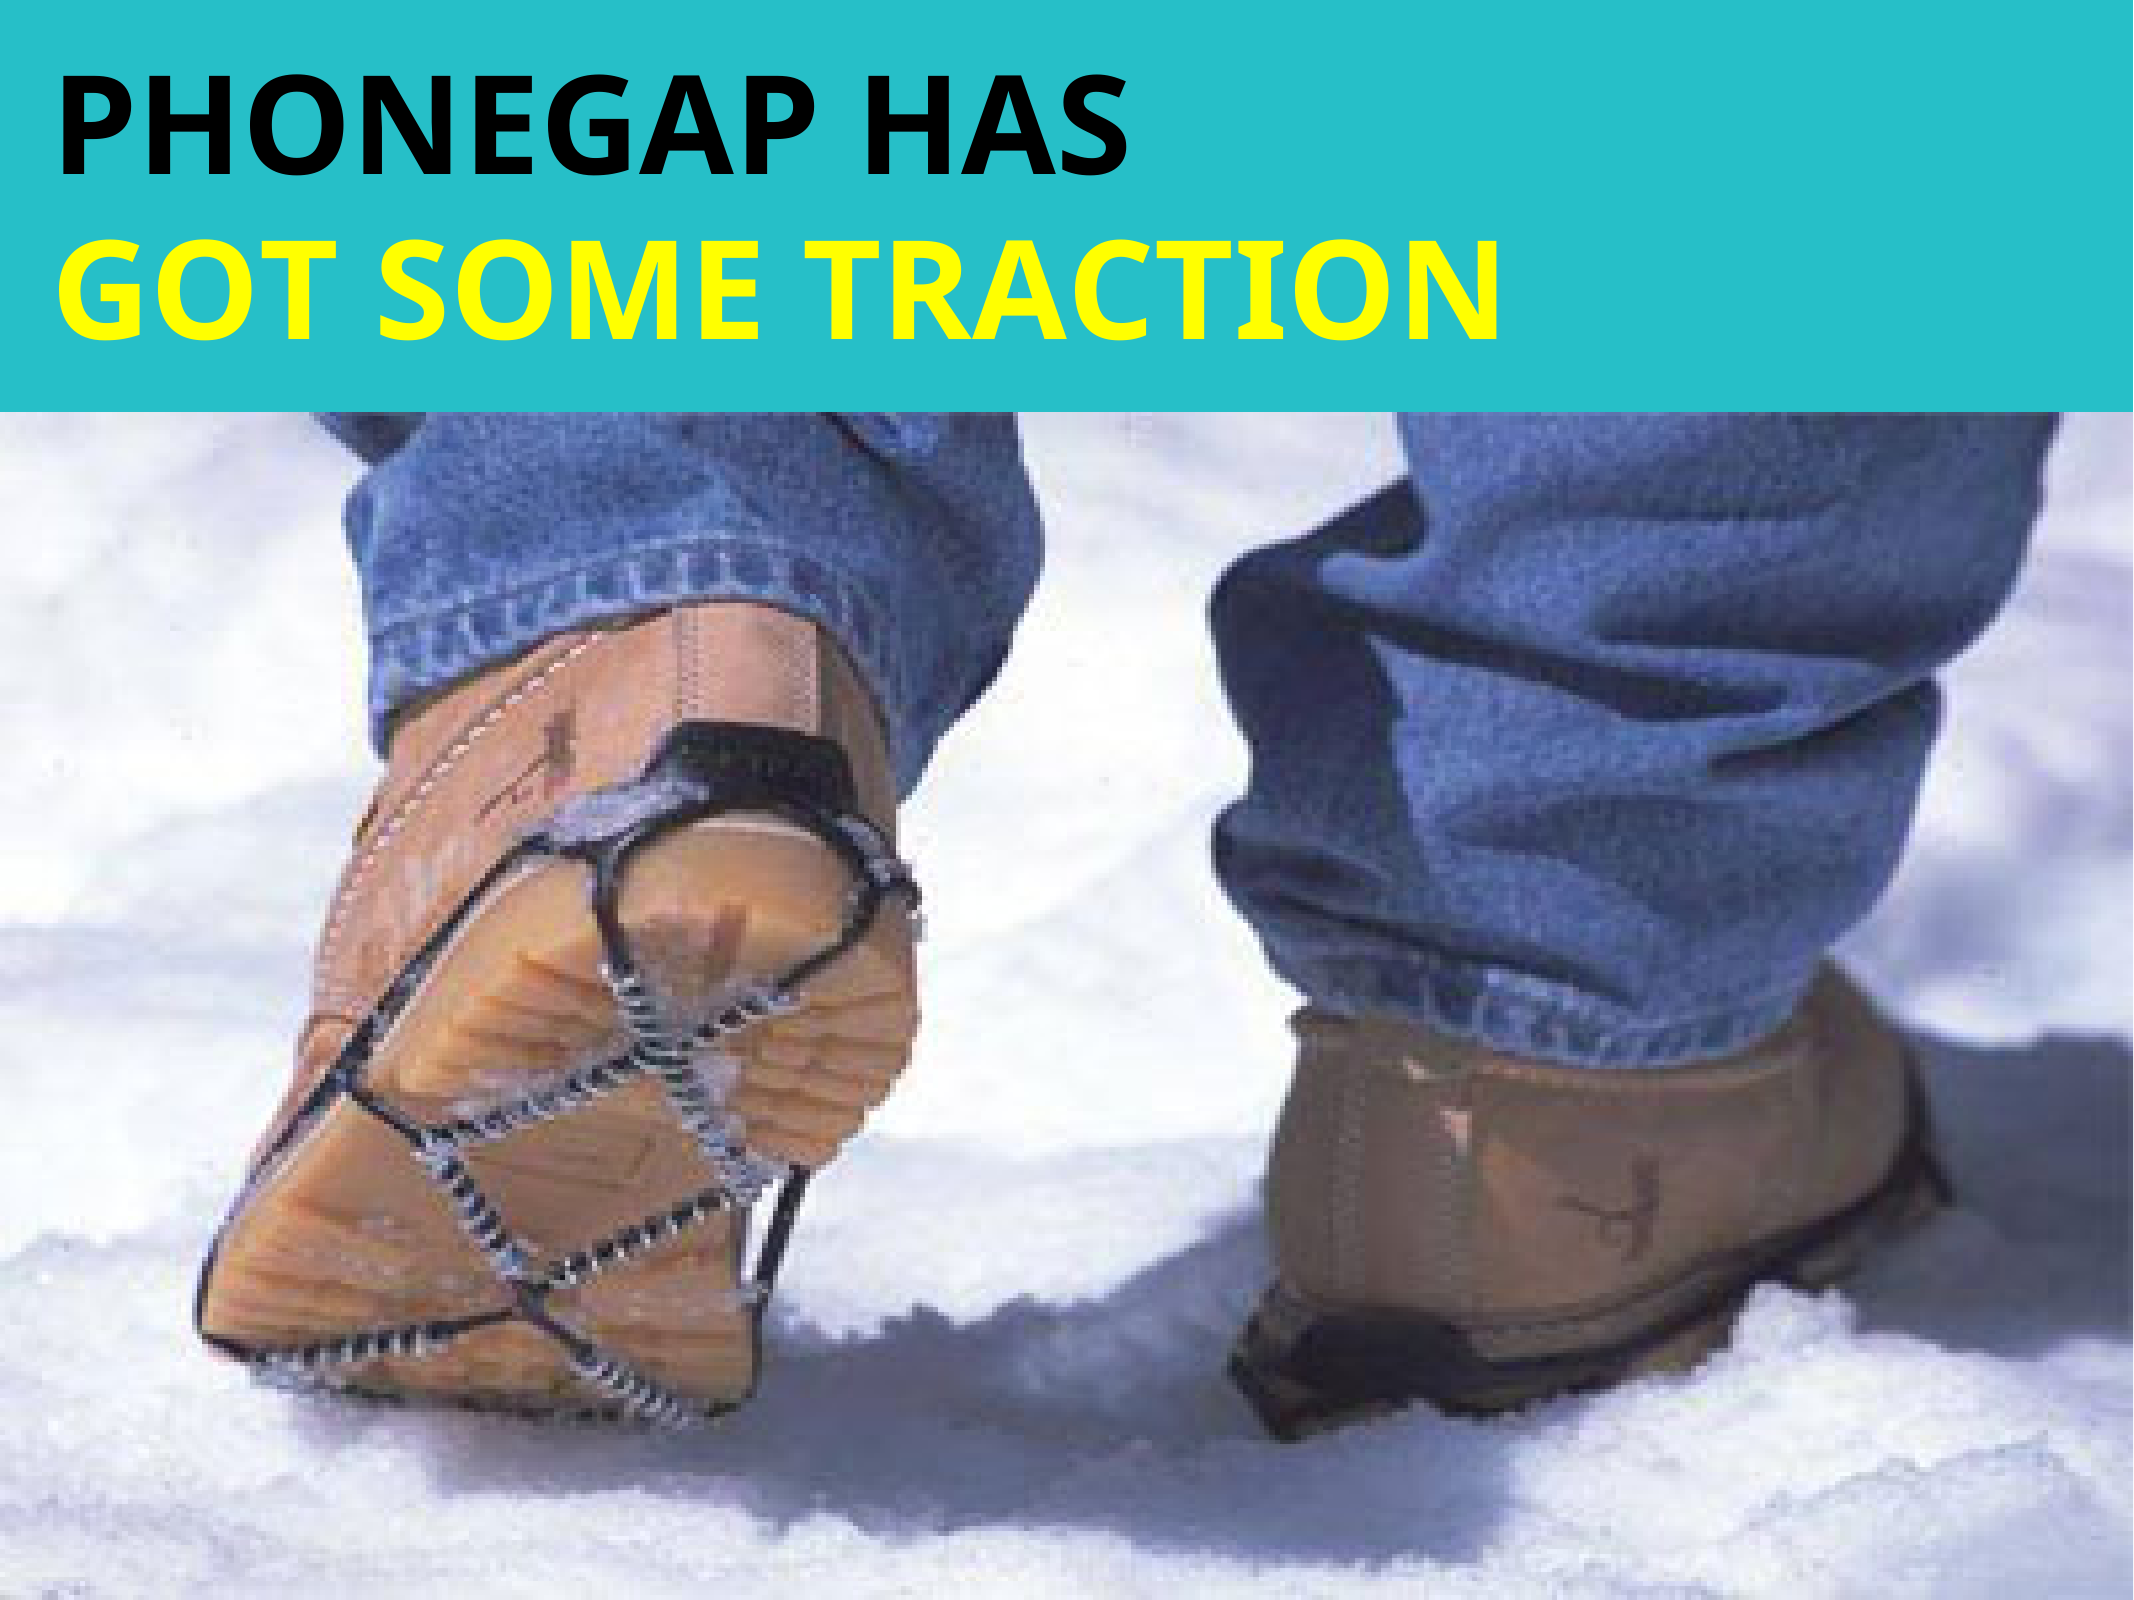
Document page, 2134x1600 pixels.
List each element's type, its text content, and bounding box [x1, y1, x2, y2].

text_box PHONEGAP HAS GOT SOME TRACTION [41, 37, 2134, 412]
picture [0, 412, 2134, 1600]
